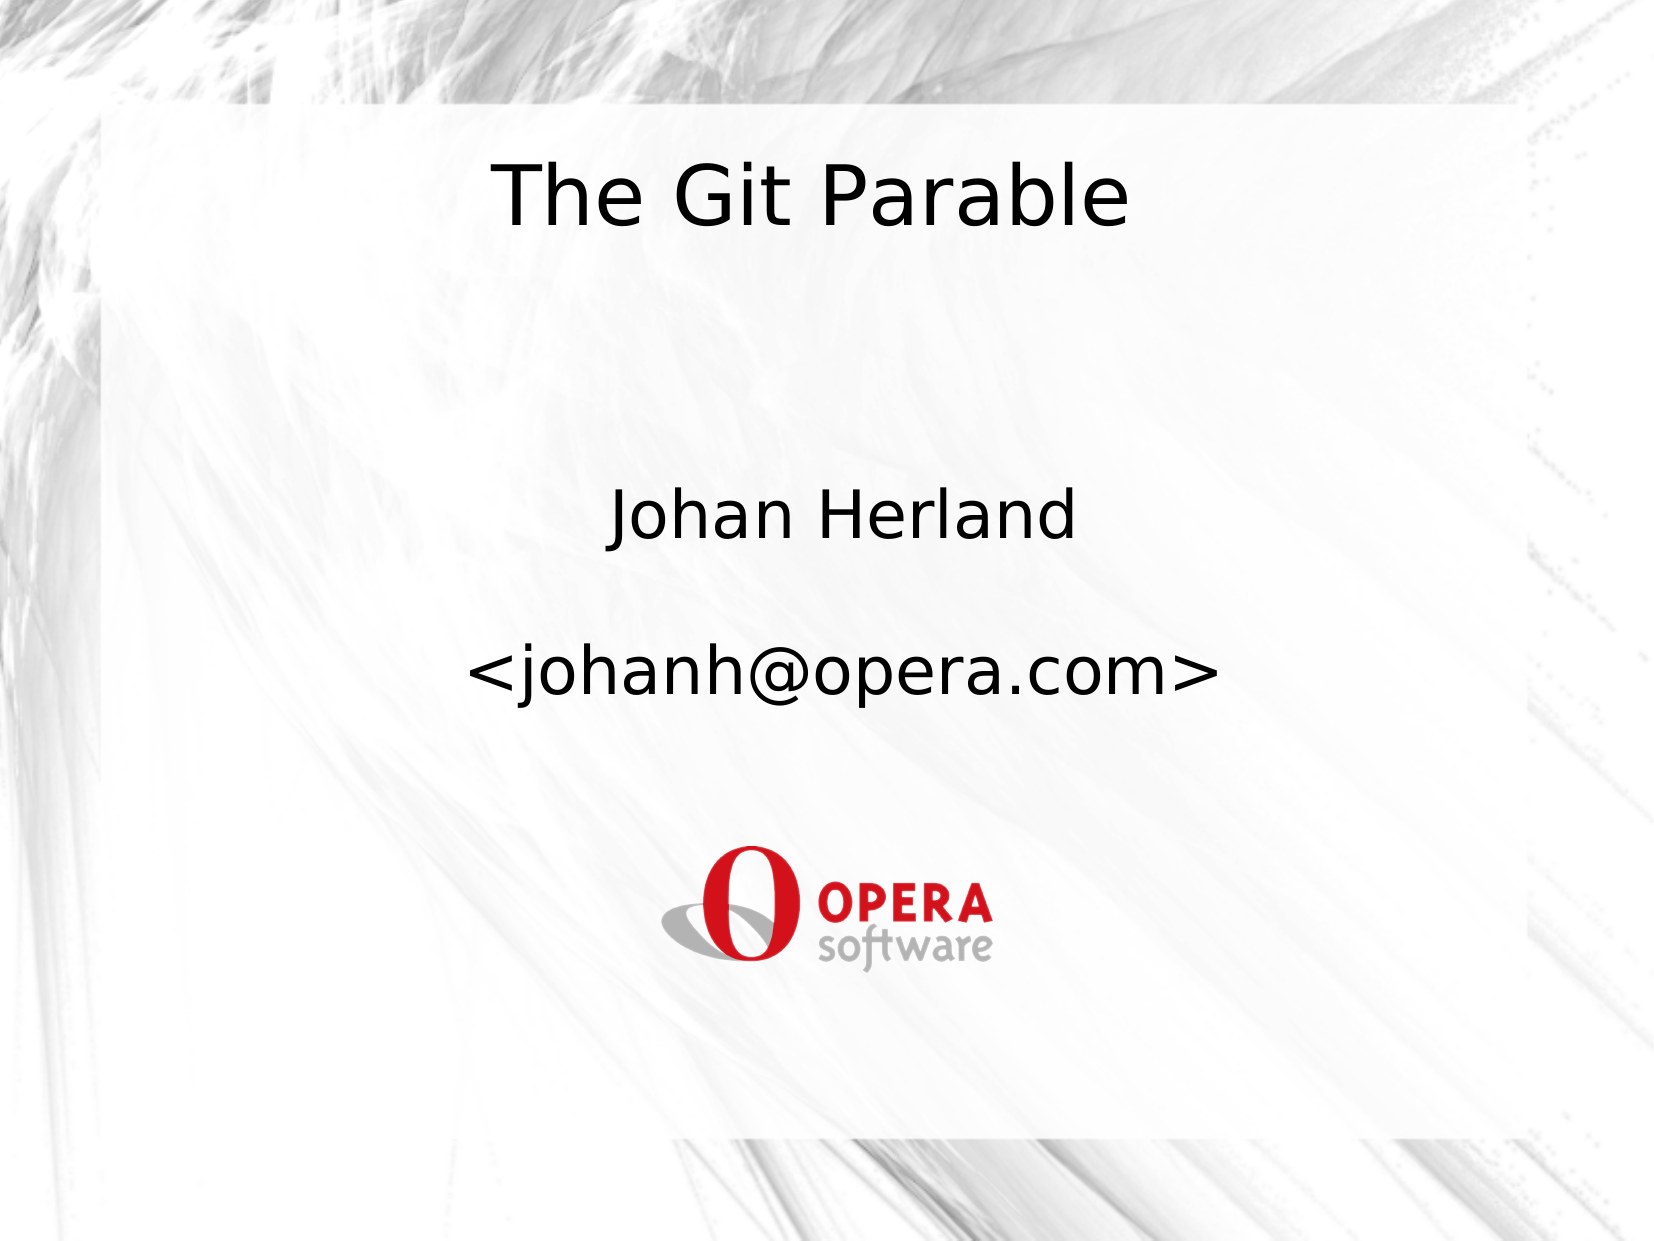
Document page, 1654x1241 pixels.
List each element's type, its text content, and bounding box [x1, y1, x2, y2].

picture [0, 0, 1654, 1241]
title The Git Parable [118, 112, 1506, 281]
subtitle Johan Herland <johanh@opera.com> [118, 319, 1571, 945]
